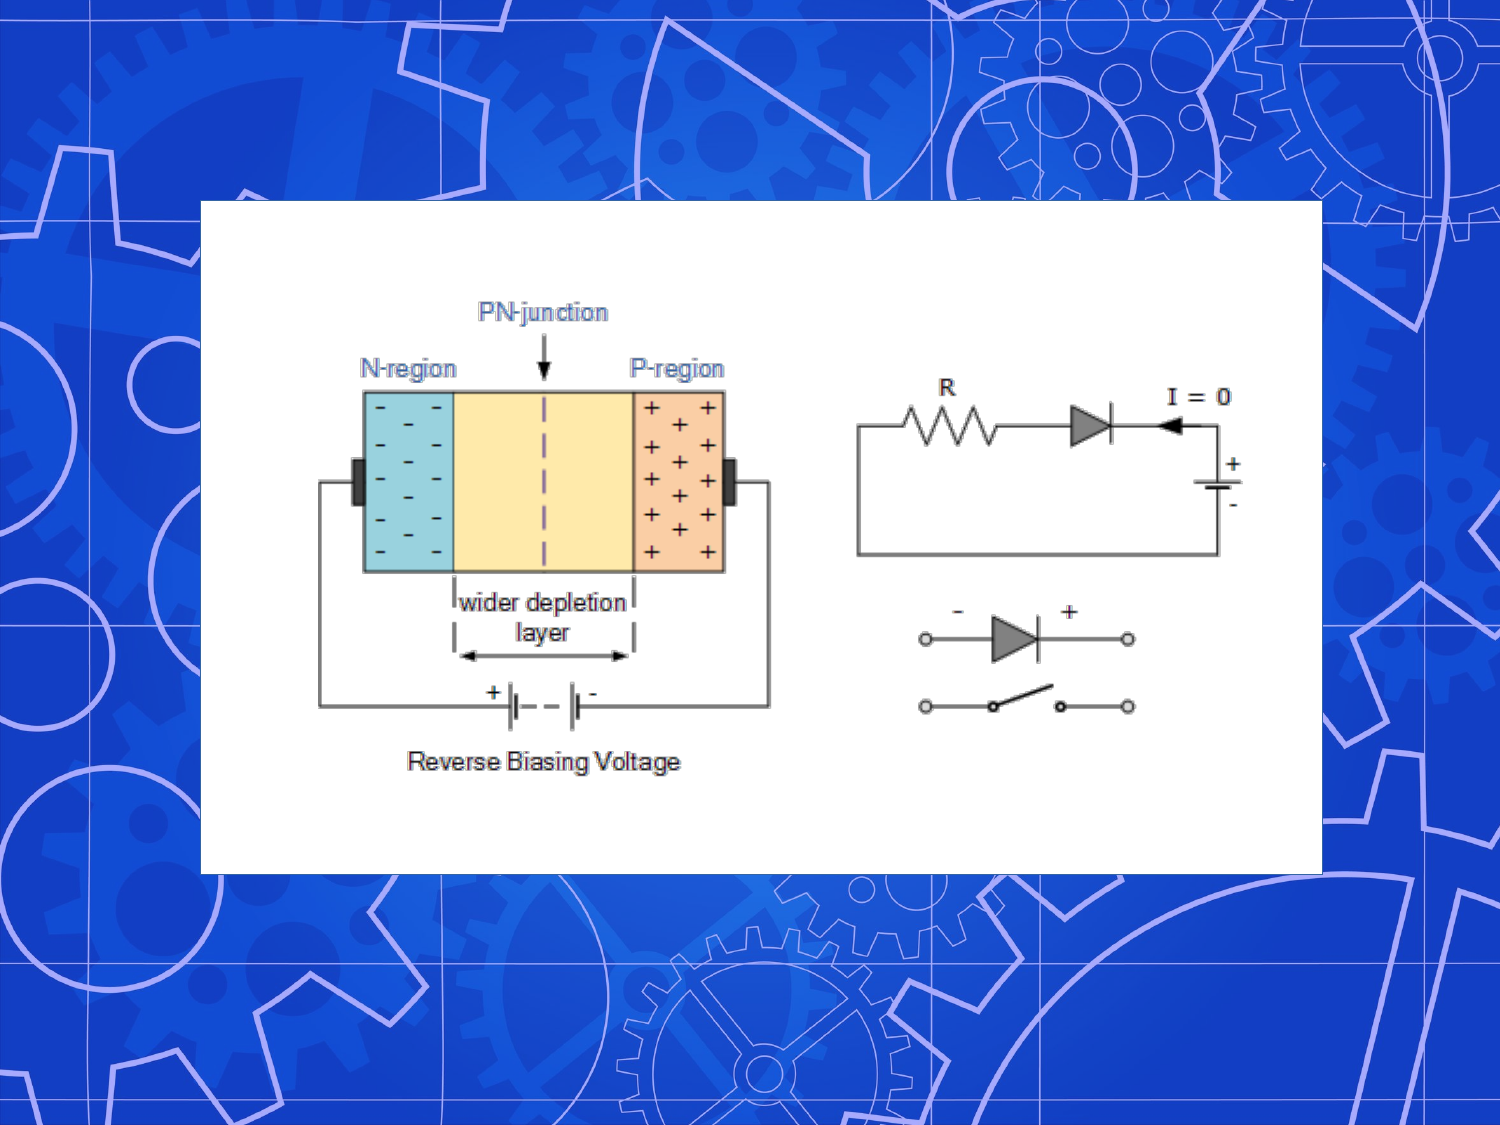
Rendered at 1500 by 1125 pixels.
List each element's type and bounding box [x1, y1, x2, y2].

picture [0, 0, 1500, 1125]
text_box [200, 200, 1323, 875]
